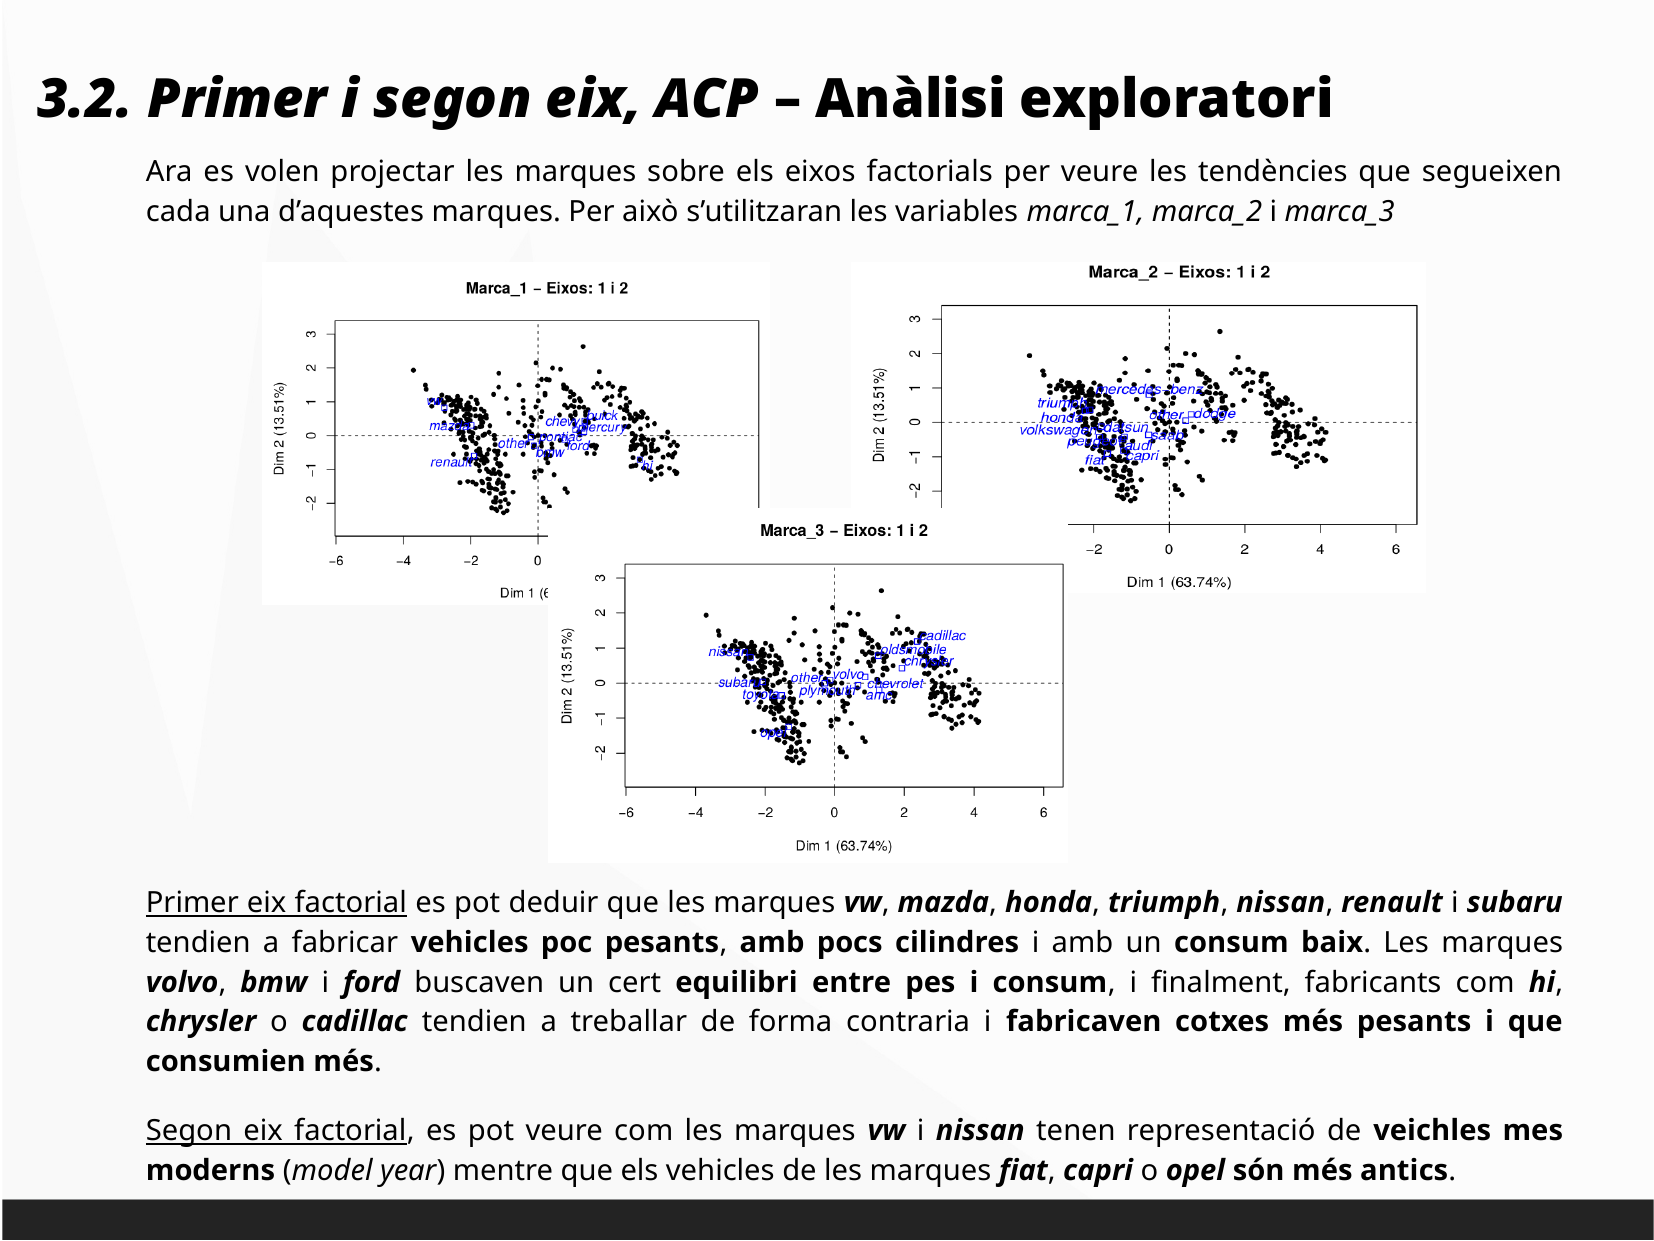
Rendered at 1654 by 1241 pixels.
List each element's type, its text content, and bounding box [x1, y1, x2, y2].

list Primer eix factorial es pot deduir que les marques vw, mazda, honda, triumph, nissan, renault i subaru tendien a fabricar vehicles poc pesants, amb pocs cilindres i amb un consum baix. Les marques volvo, bmw i ford buscaven un cert equilibri entre pes i consum, i finalment, fabricants com hi, chrysler o cadillac tendien a treballar de forma contraria i fabricaven cotxes més pesants i que consumien més. Segon eix factorial, es pot veure com les marques vw i nissan tenen representació de veichles mes moderns (model year) mentre que els vehicles de les marques fiat, capri o opel són més antics. [75, 881, 1564, 1241]
list Ara es volen projectar les marques sobre els eixos factorials per veure les tendències que segueixen cada una d’aquestes marques. Per això s’utilitzaran les variables marca_1, marca_2 i marca_3 [75, 151, 1564, 381]
title 3.2. Primer i segon eix, ACP – Anàlisi exploratori [37, 41, 1613, 151]
picture [2, 0, 1654, 1241]
